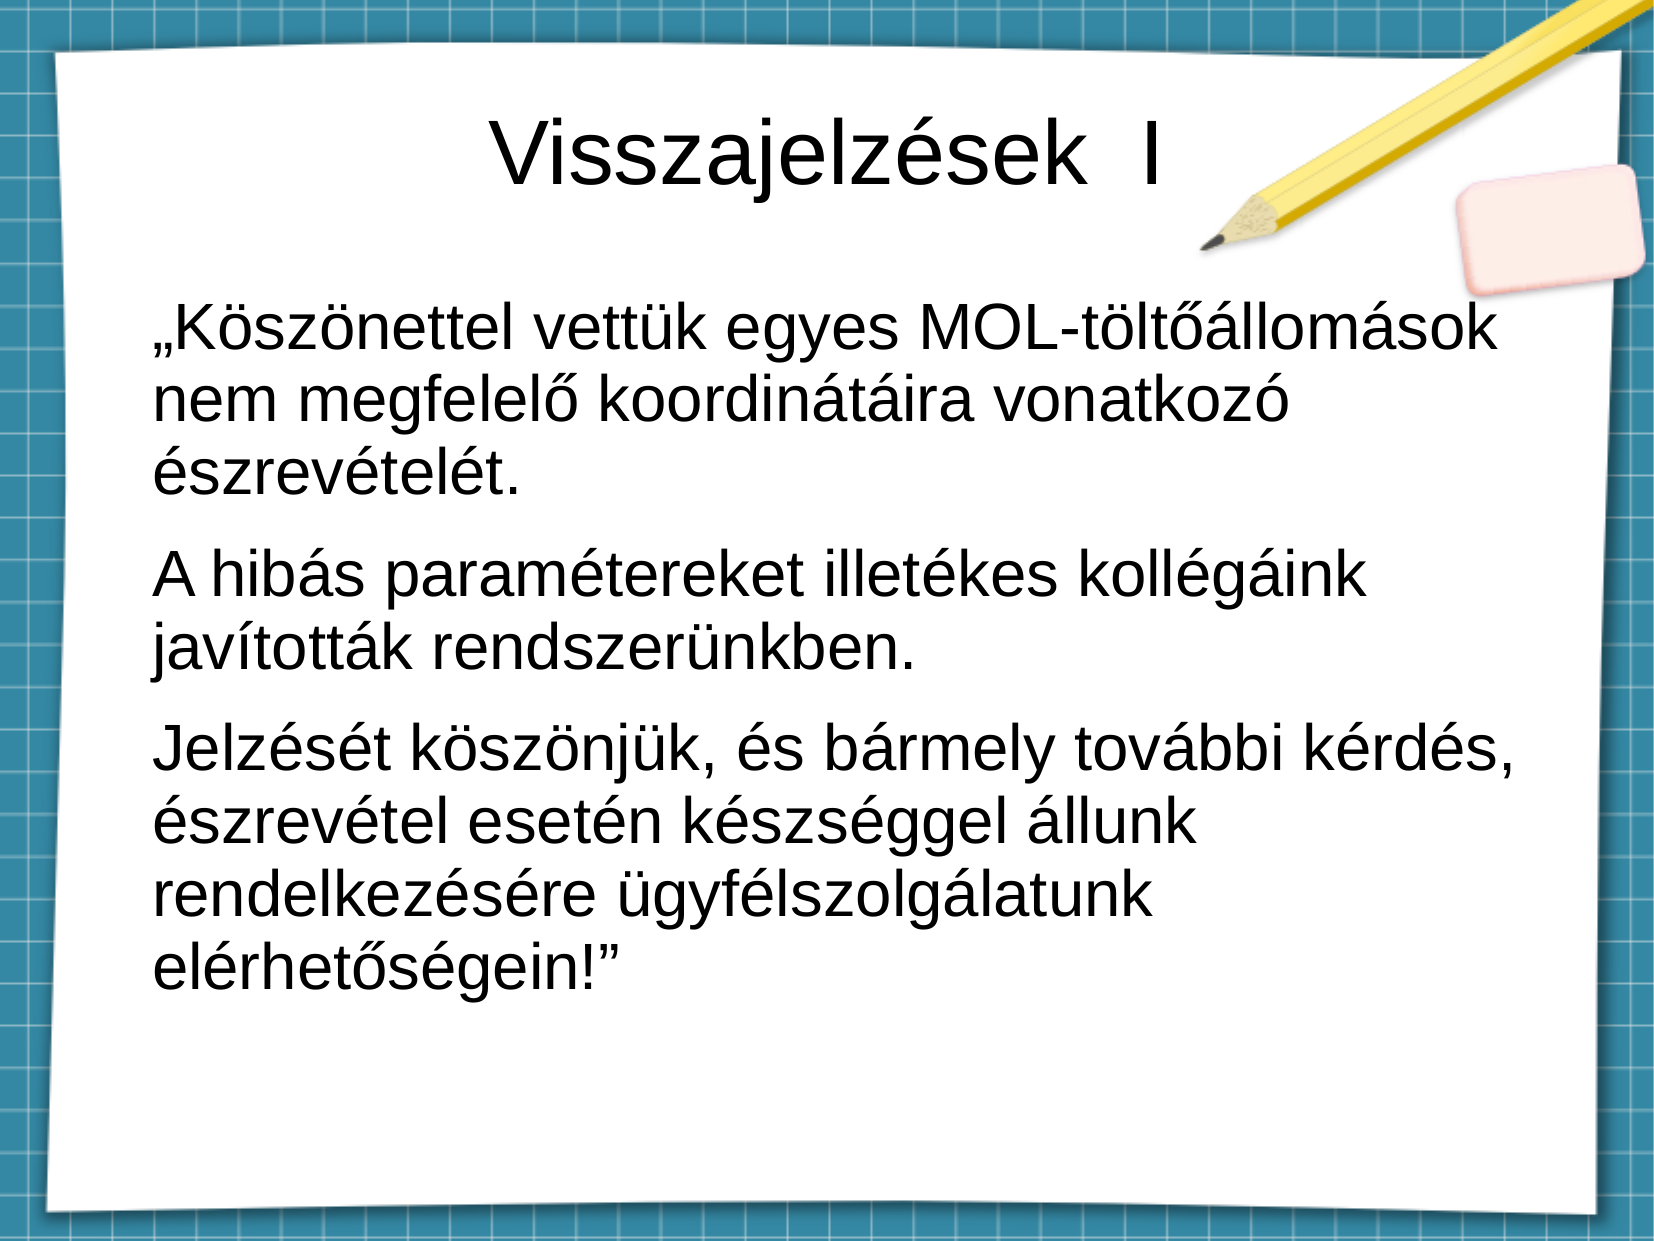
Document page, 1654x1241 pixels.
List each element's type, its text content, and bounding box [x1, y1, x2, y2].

title Visszajelzések I [82, 49, 1571, 257]
picture [0, 0, 1654, 1241]
list „Köszönettel vettük egyes MOL-töltőállomások nem megfelelő koordinátáira vonatkozó észrevételét. A hibás paramétereket illetékes kollégáink javították rendszerünkben. Jelzését köszönjük, és bármely további kérdés, észrevétel esetén készséggel állunk rendelkezésére ügyfélszolgálatunk elérhetőségein!” [82, 290, 1571, 1010]
